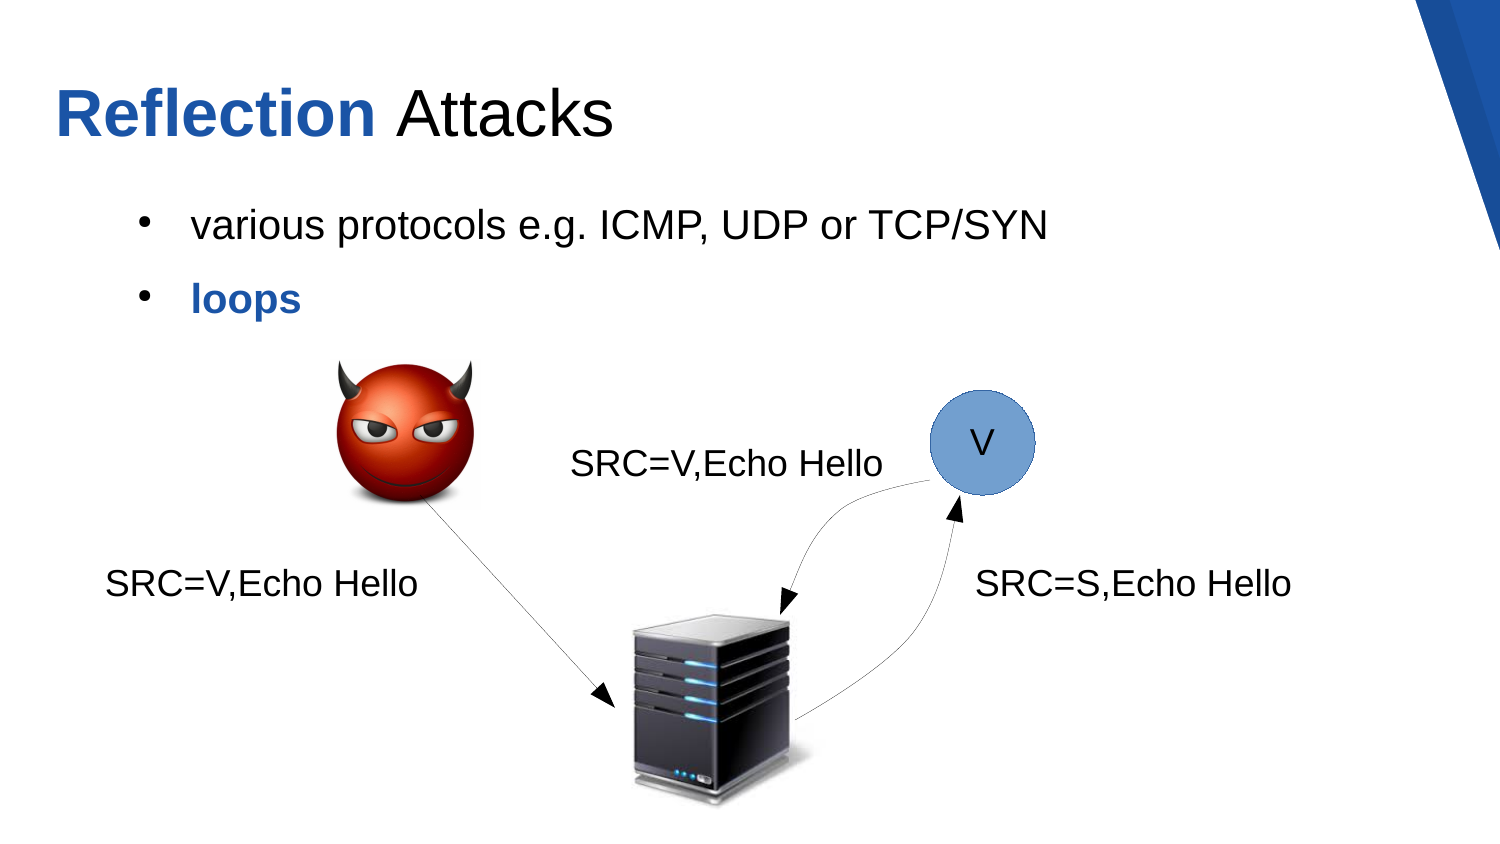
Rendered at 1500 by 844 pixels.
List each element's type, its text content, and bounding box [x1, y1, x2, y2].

picture [615, 599, 826, 811]
text_box V [930, 390, 1036, 496]
title Reflection Attacks [40, 97, 829, 166]
text_box SRC=S,Echo Hello [960, 555, 1336, 631]
text_box SRC=V,Echo Hello [555, 435, 931, 511]
list various protocols e.g. ICMP, UDP or TCP/SYN loops [104, 109, 1321, 571]
text_box SRC=V,Echo Hello [90, 555, 466, 631]
picture [330, 359, 481, 511]
